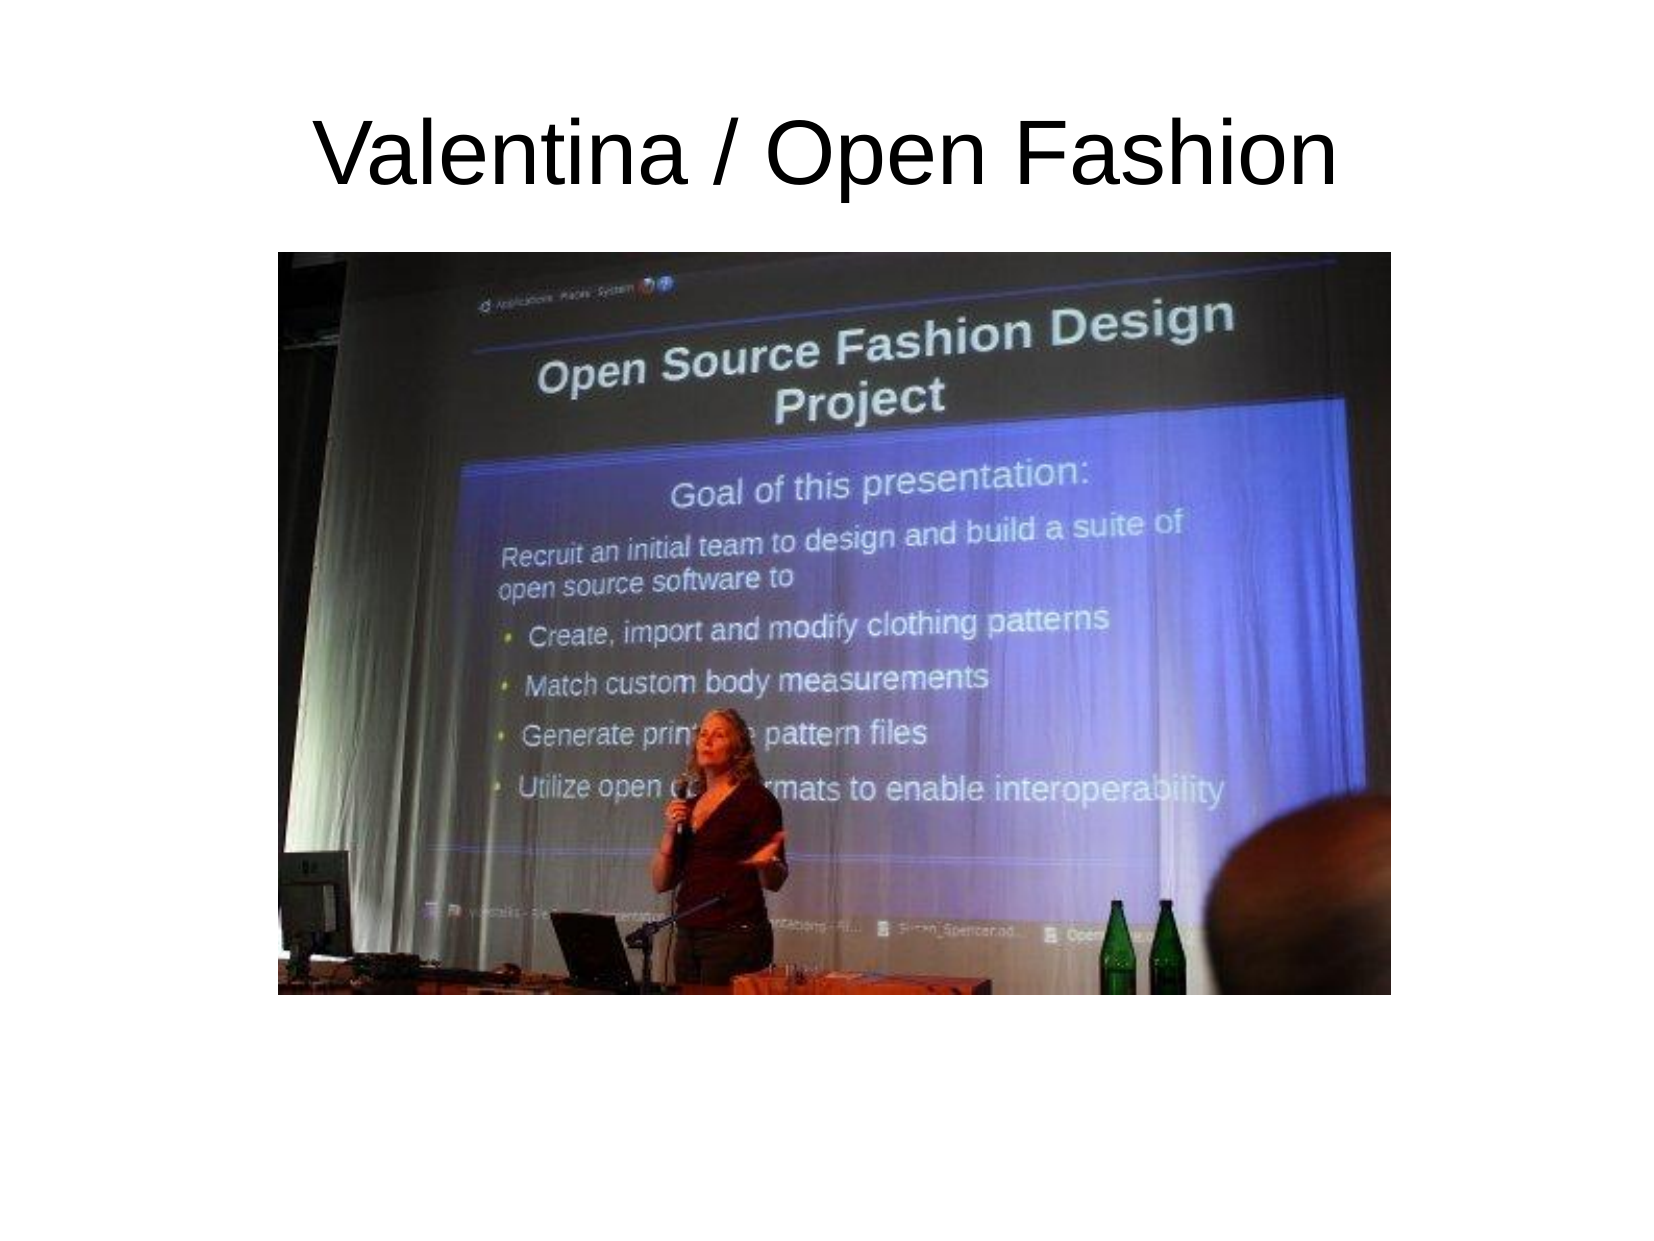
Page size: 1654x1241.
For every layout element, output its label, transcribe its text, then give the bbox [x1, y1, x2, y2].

picture [278, 252, 1391, 995]
title Valentina / Open Fashion [82, 49, 1571, 257]
